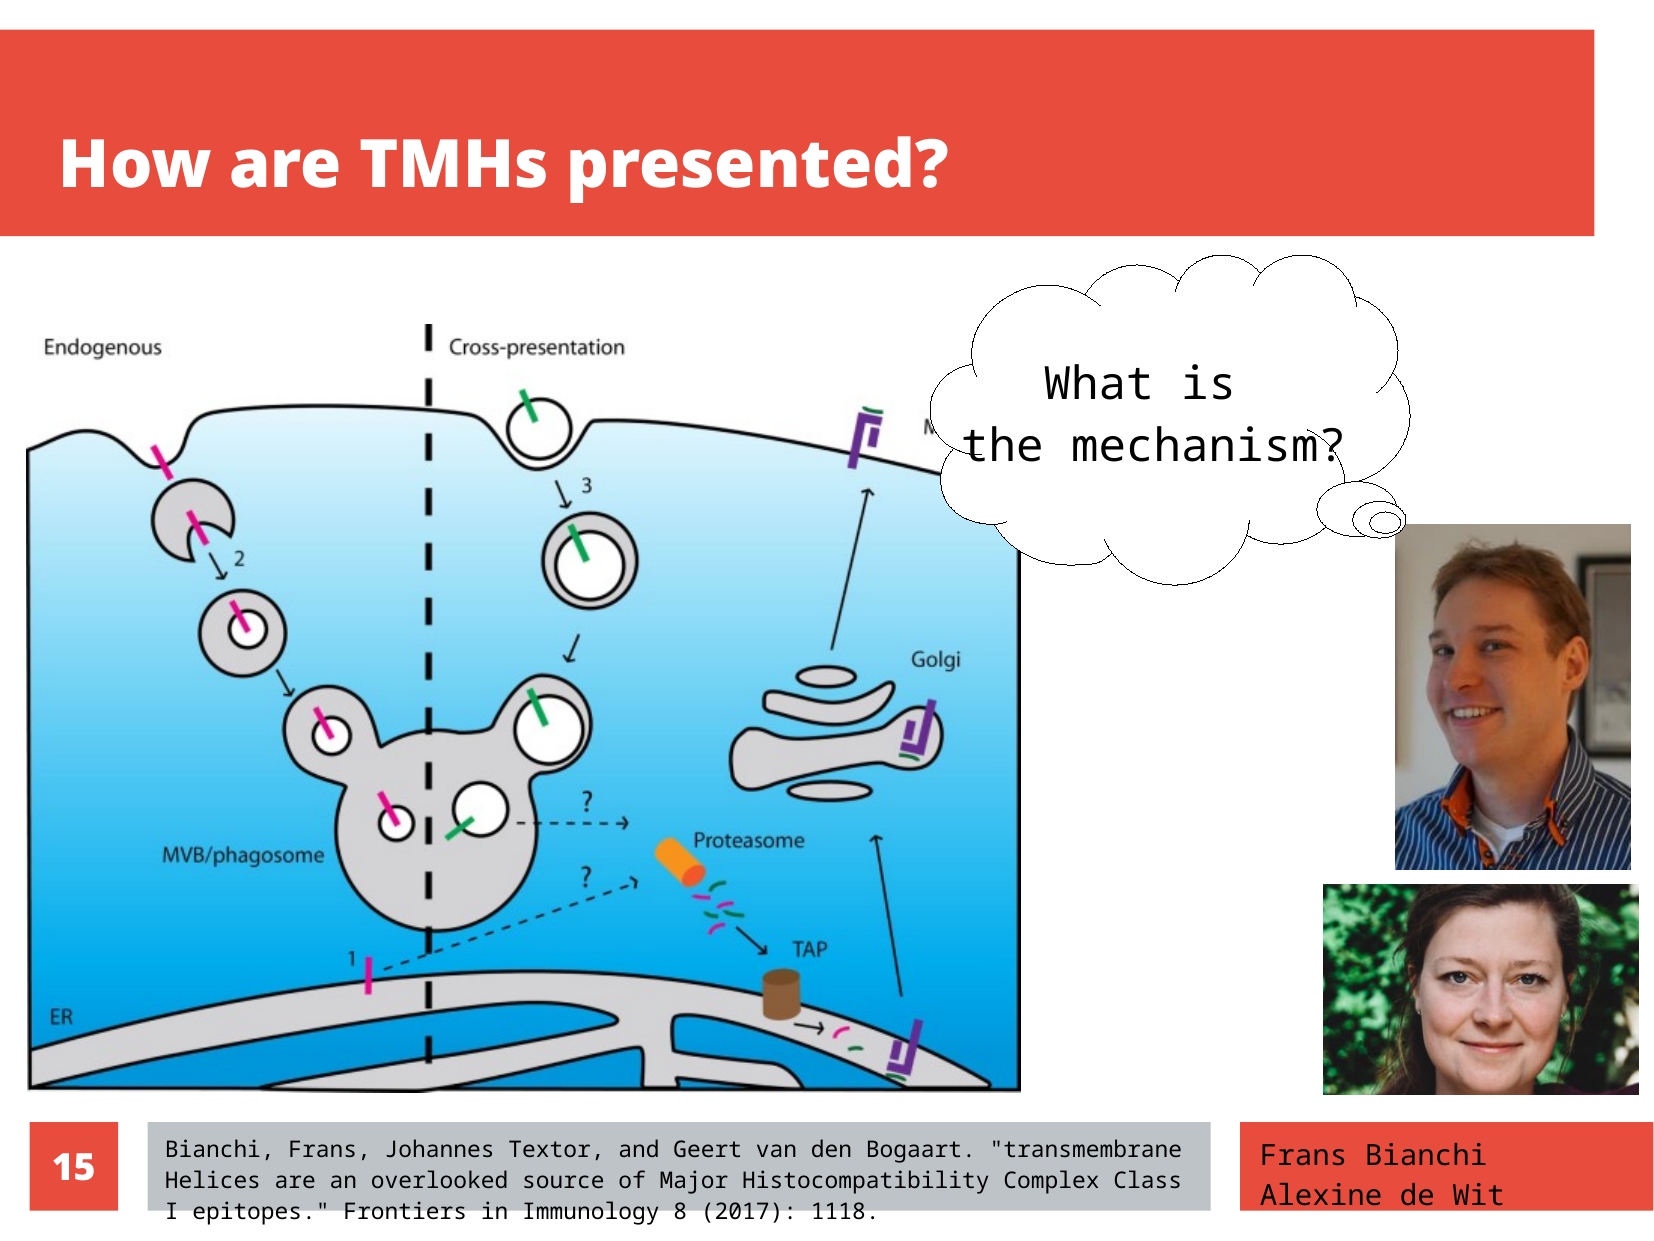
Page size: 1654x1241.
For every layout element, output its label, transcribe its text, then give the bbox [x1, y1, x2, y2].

picture [1395, 524, 1631, 871]
picture [1323, 884, 1639, 1096]
title How are TMHs presented? [59, 59, 1595, 207]
text_box Bianchi, Frans, Johannes Textor, and Geert van den Bogaart. "transmembrane Helices are an overlooked source of Major Histocompatibility Complex Class I epitopes." Frontiers in Immunology 8 (2017): 1118. [150, 1125, 1201, 1210]
text_box What is the mechanism? [930, 255, 1411, 586]
text_box Frans Bianchi Alexine de Wit [1245, 1127, 1636, 1201]
picture [26, 324, 1021, 1093]
